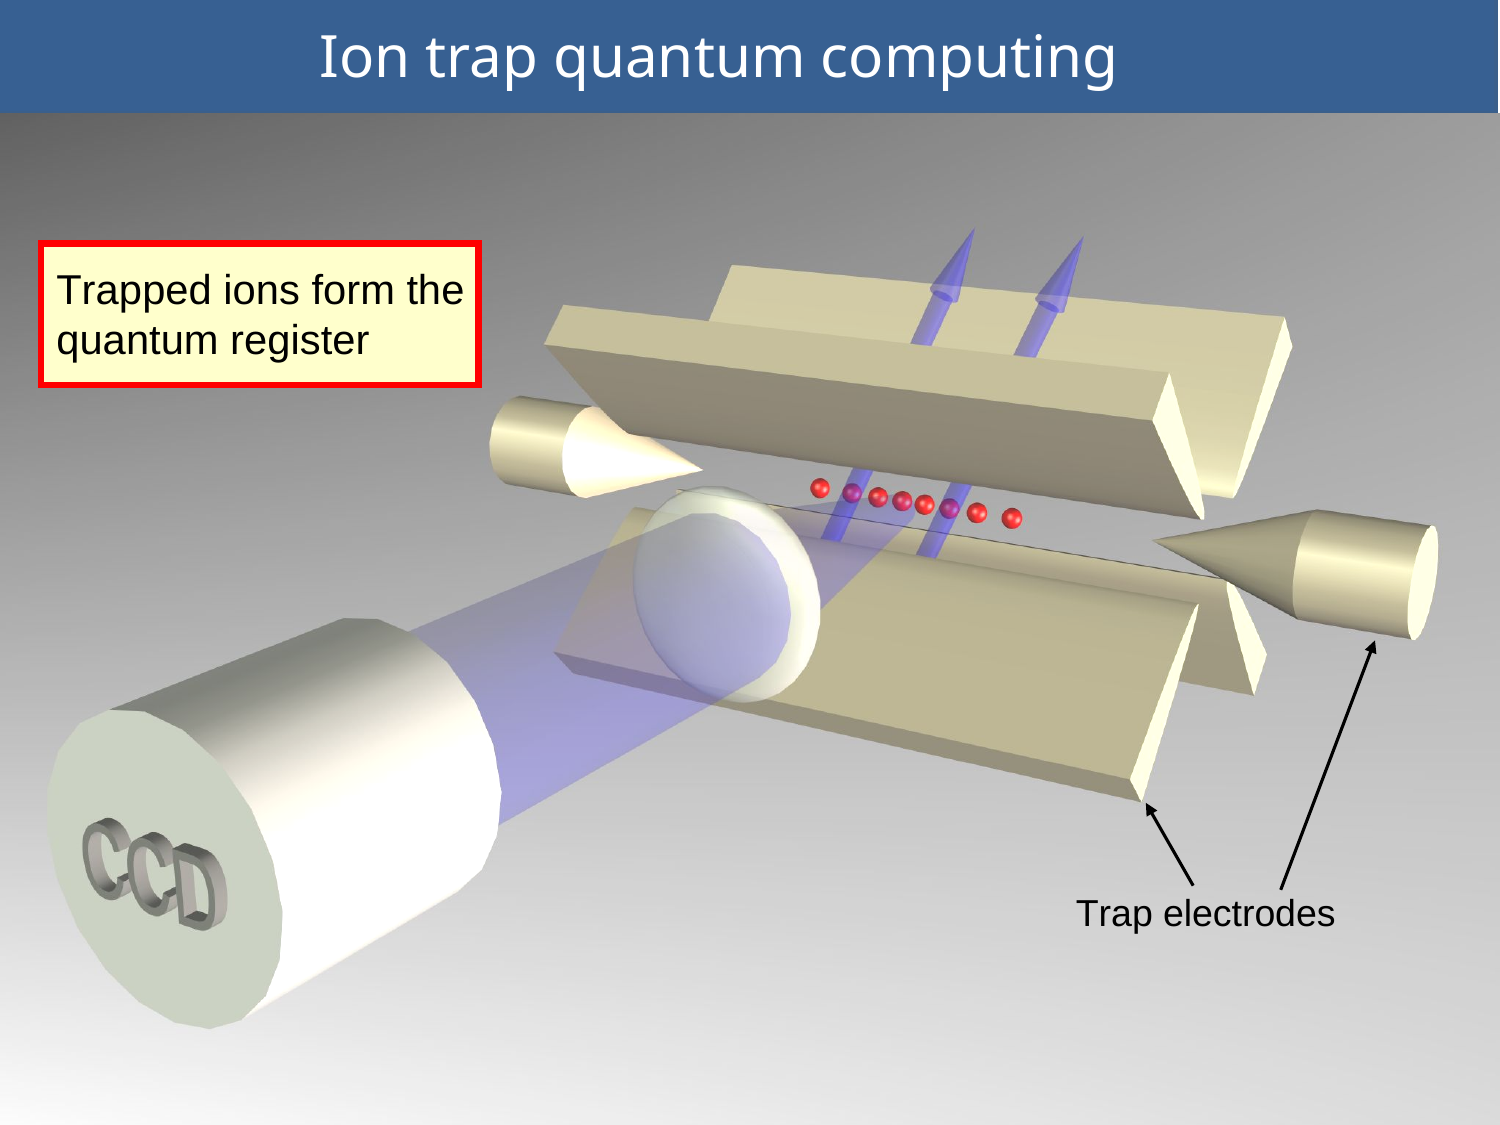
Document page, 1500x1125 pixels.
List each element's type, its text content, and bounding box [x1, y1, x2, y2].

text_box [41, 243, 479, 255]
picture [0, 113, 1500, 1125]
text_box [41, 371, 479, 386]
text_box Trap electrodes [1061, 881, 1500, 942]
list Ion trap quantum computing [156, 18, 1282, 104]
text_box Trapped ions form the quantum register [41, 255, 490, 371]
